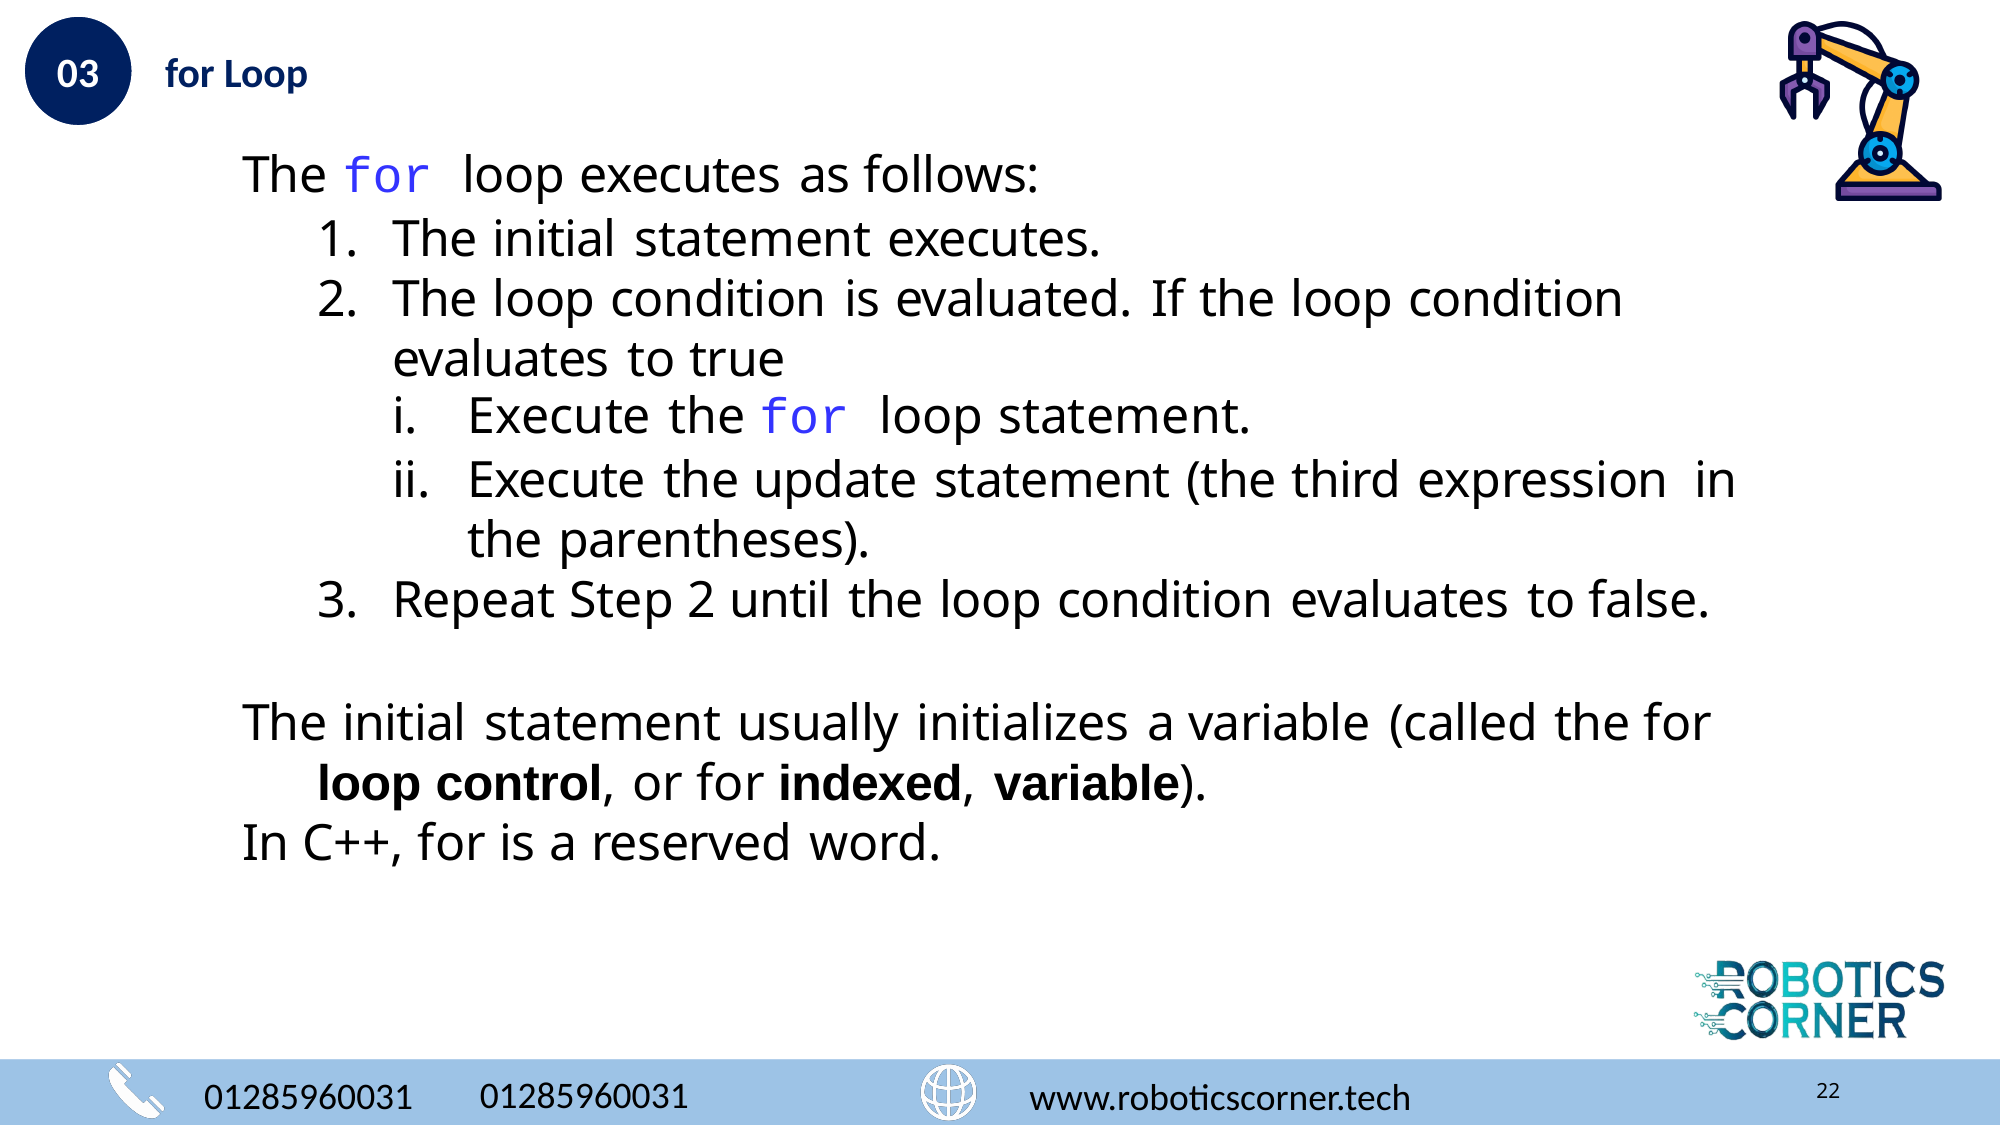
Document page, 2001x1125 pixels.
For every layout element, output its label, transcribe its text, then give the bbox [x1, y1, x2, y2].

picture [1846, 859, 1953, 1059]
text_box 03 [22, 14, 134, 128]
text_box www.roboticscorner.tech [1014, 1065, 1531, 1125]
text_box [0, 1059, 915, 1125]
text_box 01285960031 [189, 1064, 495, 1125]
text_box The for loop executes as follows: The initial statement executes. The loop condition is evaluated. If the loop condition evaluates to true Execute the for loop statement. Execute the update statement (the third expression in the parentheses). Repeat Step 2 until the loop condition evaluates to false. The initial statement usually initializes a variable (called the for loop control, or for indexed, variable). In C++, for is a reserved word. [240, 137, 1812, 871]
text_box <number> [1810, 765, 1846, 1125]
text_box [981, 1059, 1810, 1125]
picture [103, 1057, 170, 1124]
picture [1771, 21, 1950, 201]
text_box [1846, 1059, 2000, 1125]
text_box for Loop [150, 38, 622, 103]
text_box 01285960031 [465, 1063, 811, 1124]
picture [1680, 871, 1810, 1059]
picture [915, 1059, 981, 1125]
